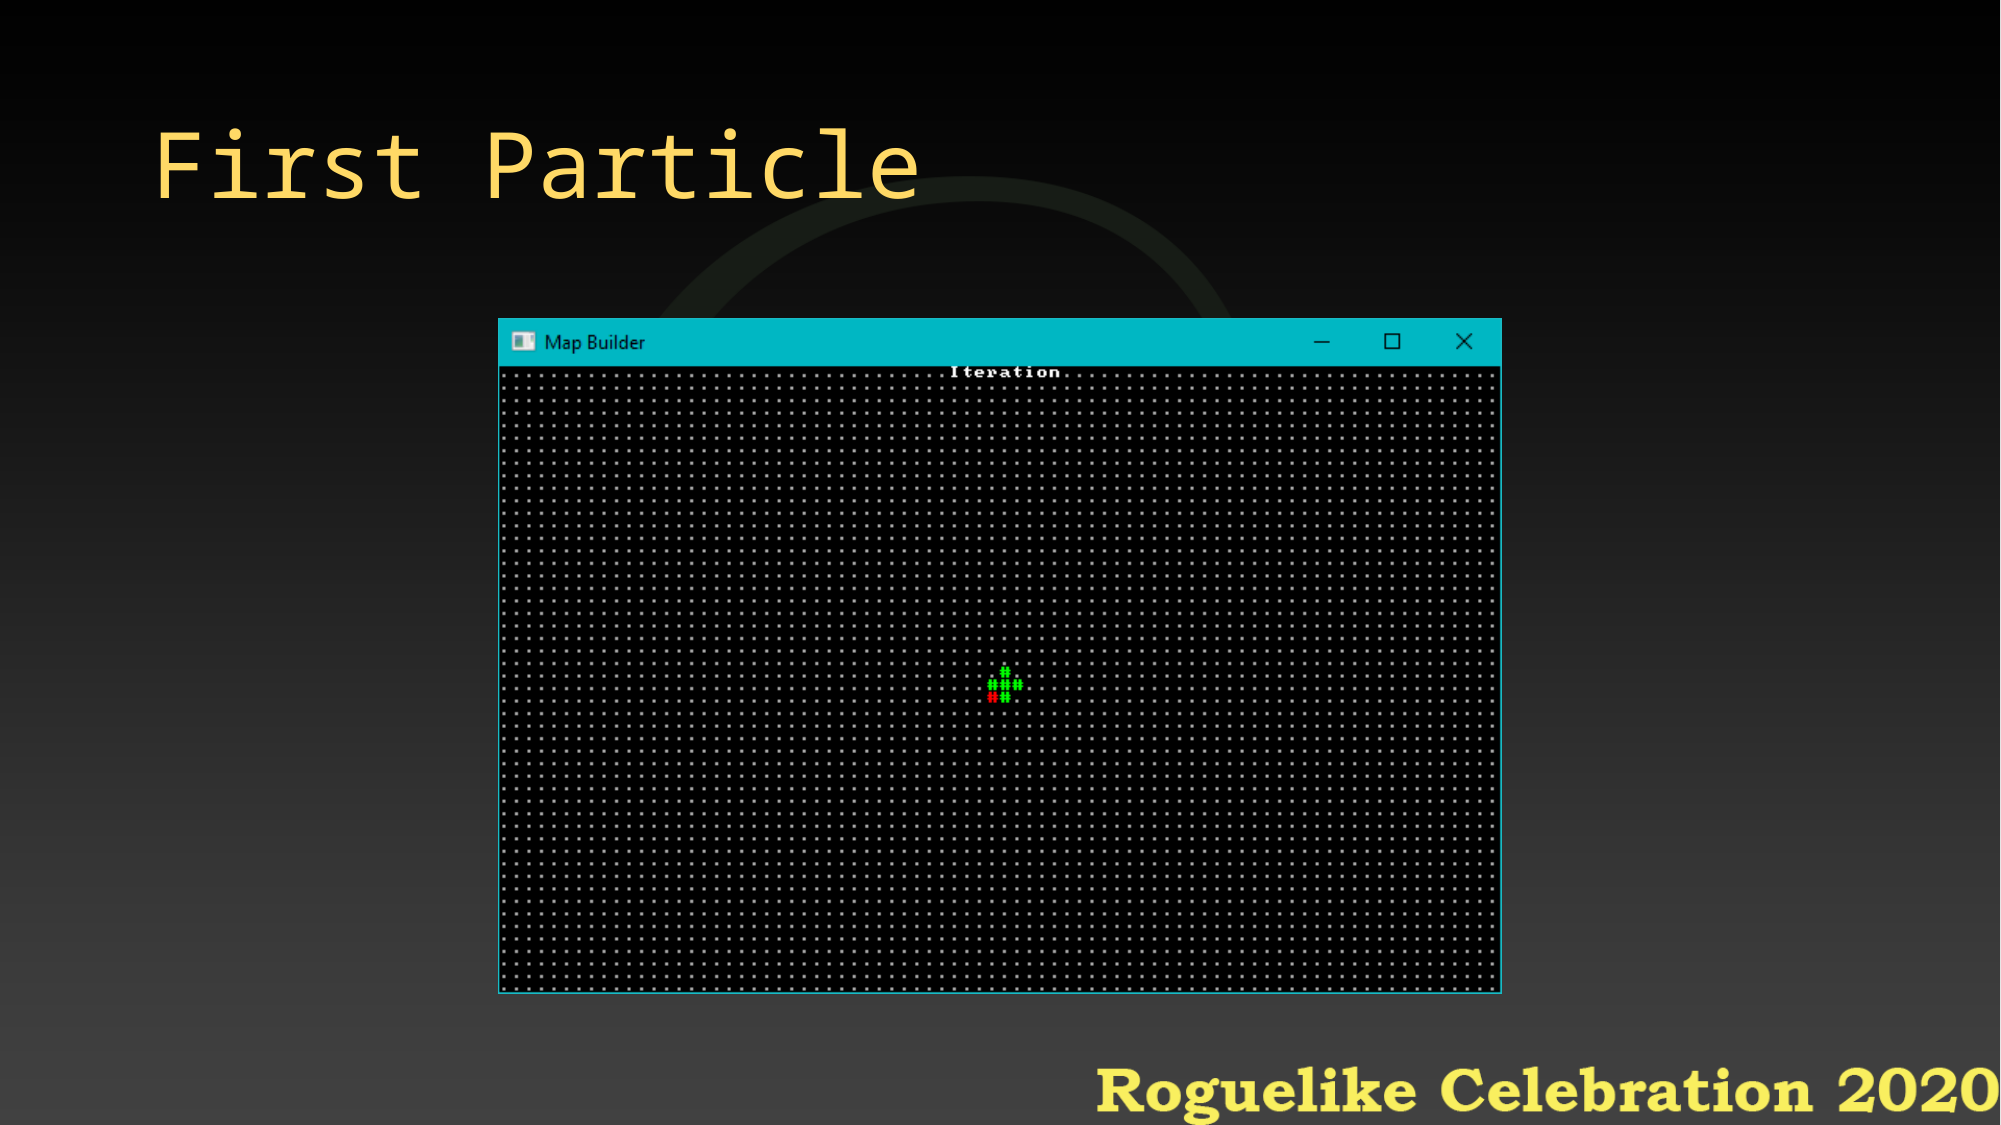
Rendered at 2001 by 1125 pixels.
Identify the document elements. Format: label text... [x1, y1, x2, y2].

picture [0, 0, 2001, 1125]
title First Particle [137, 59, 1863, 278]
